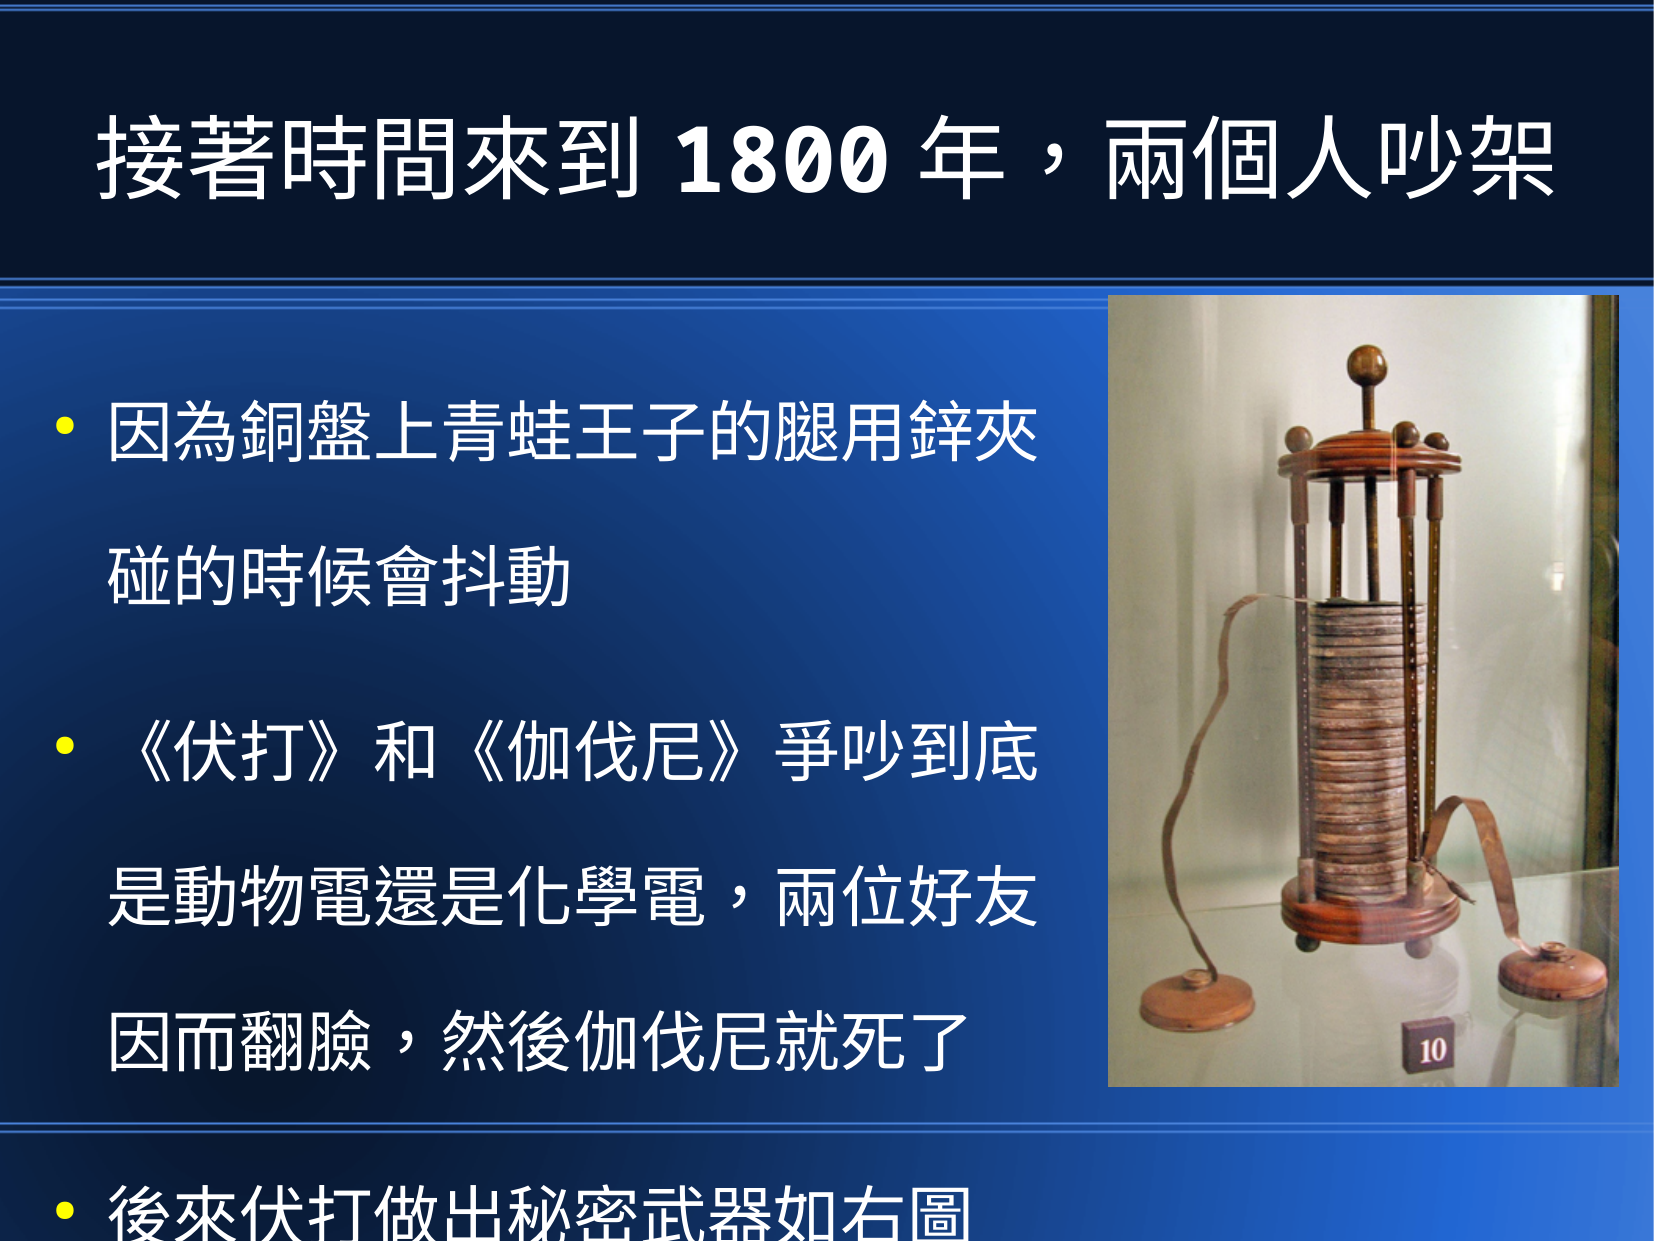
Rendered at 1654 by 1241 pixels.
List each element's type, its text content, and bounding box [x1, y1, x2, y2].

picture [0, 0, 1654, 1241]
list 因為銅盤上青蛙王子的腿用鋅夾碰的時候會抖動 《伏打》和《伽伐尼》爭吵到底是動物電還是化學電，兩位好友因而翻臉，然後伽伐尼就死了 後來伏打做出秘密武器如右圖 [35, 330, 1062, 1241]
title 接著時間來到1800年，兩個人吵架 [82, 49, 1571, 257]
